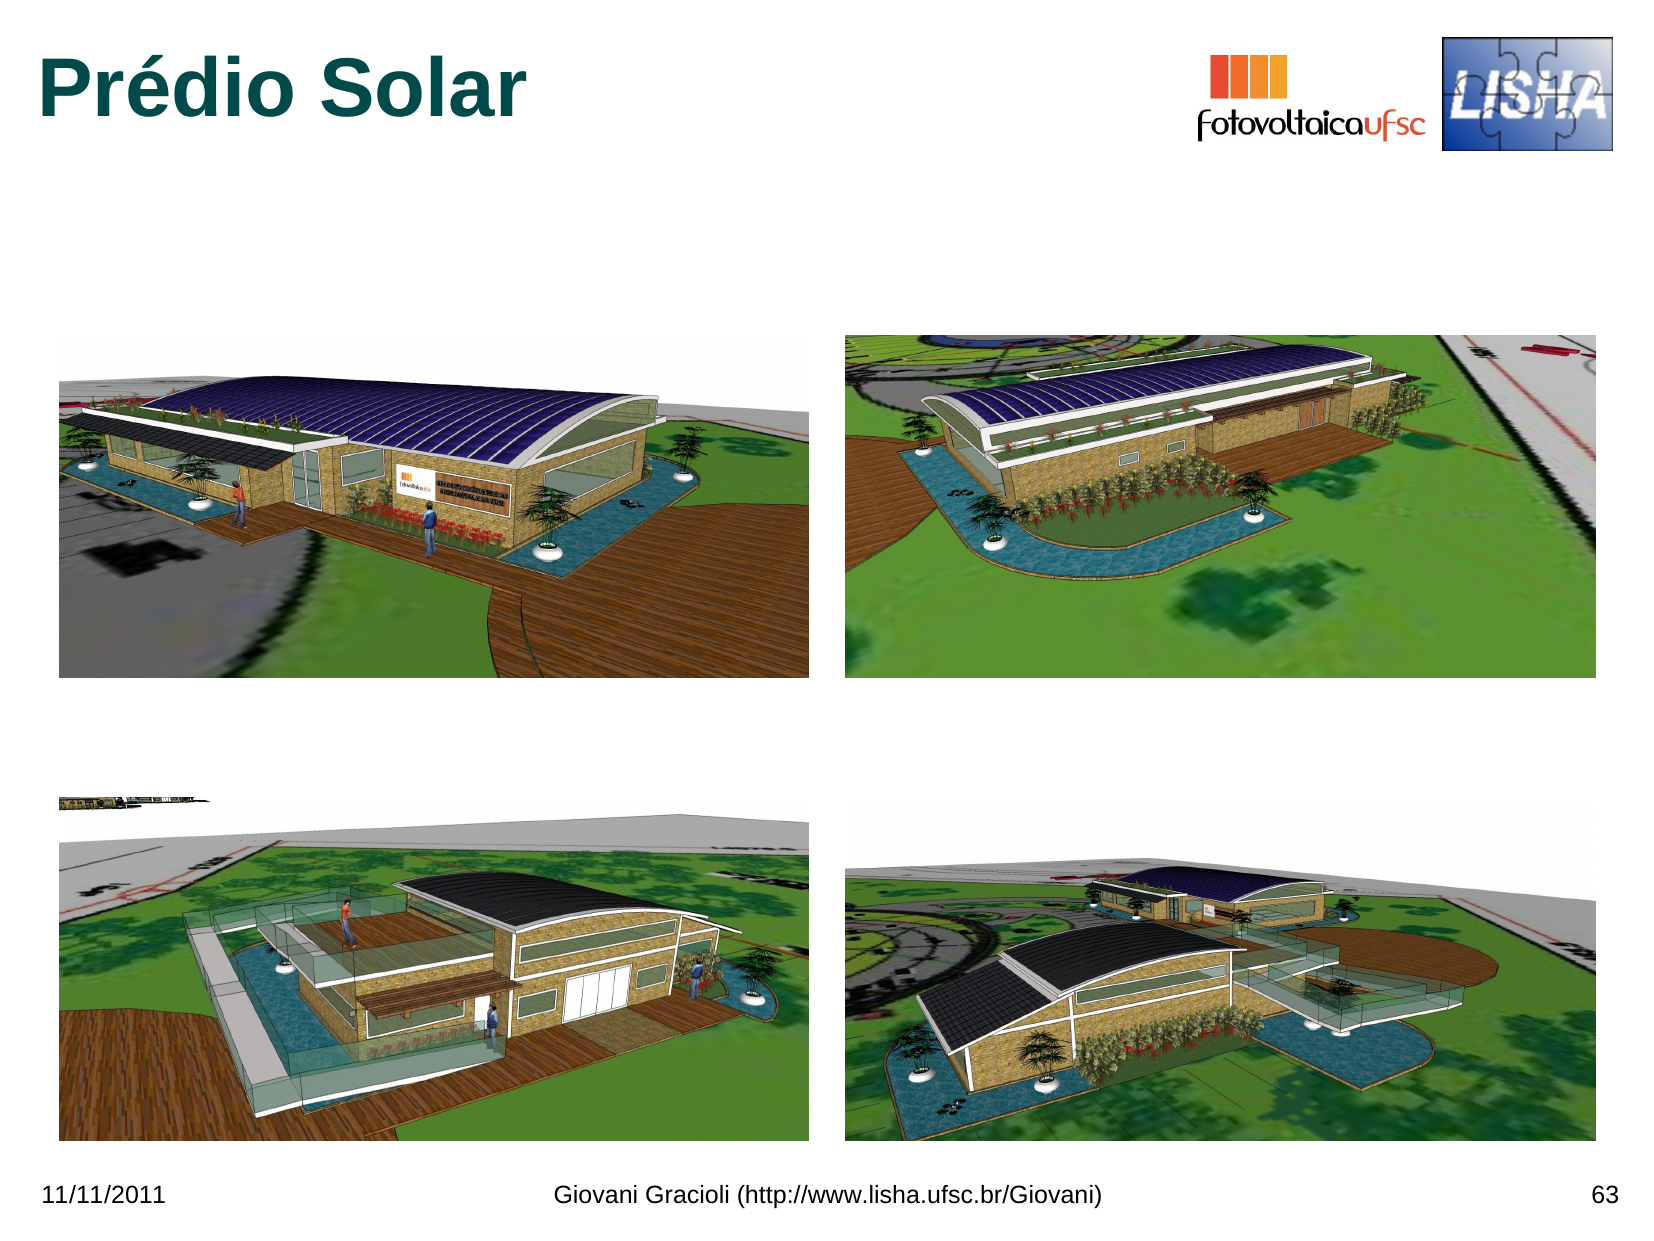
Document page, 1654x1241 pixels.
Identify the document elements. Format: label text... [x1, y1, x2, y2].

title Prédio Solar [37, 37, 1426, 151]
picture [1192, 47, 1430, 147]
picture [845, 335, 1596, 678]
picture [59, 335, 809, 678]
picture [59, 797, 809, 1141]
picture [1442, 37, 1613, 151]
picture [845, 798, 1596, 1141]
